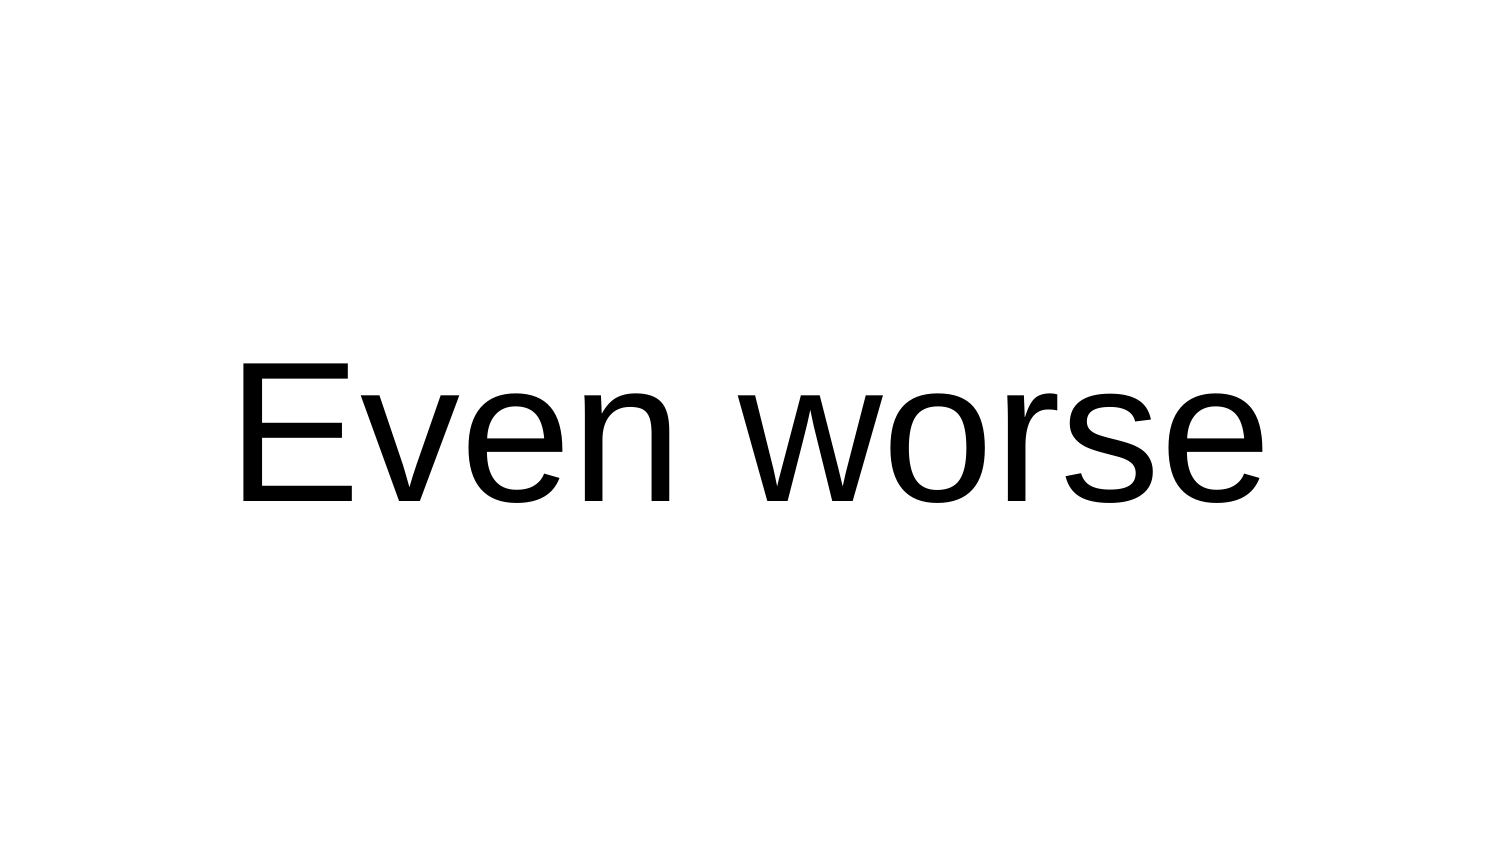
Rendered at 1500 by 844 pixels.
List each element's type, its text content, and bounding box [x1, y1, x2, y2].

title Even worse [67, 44, 1433, 799]
